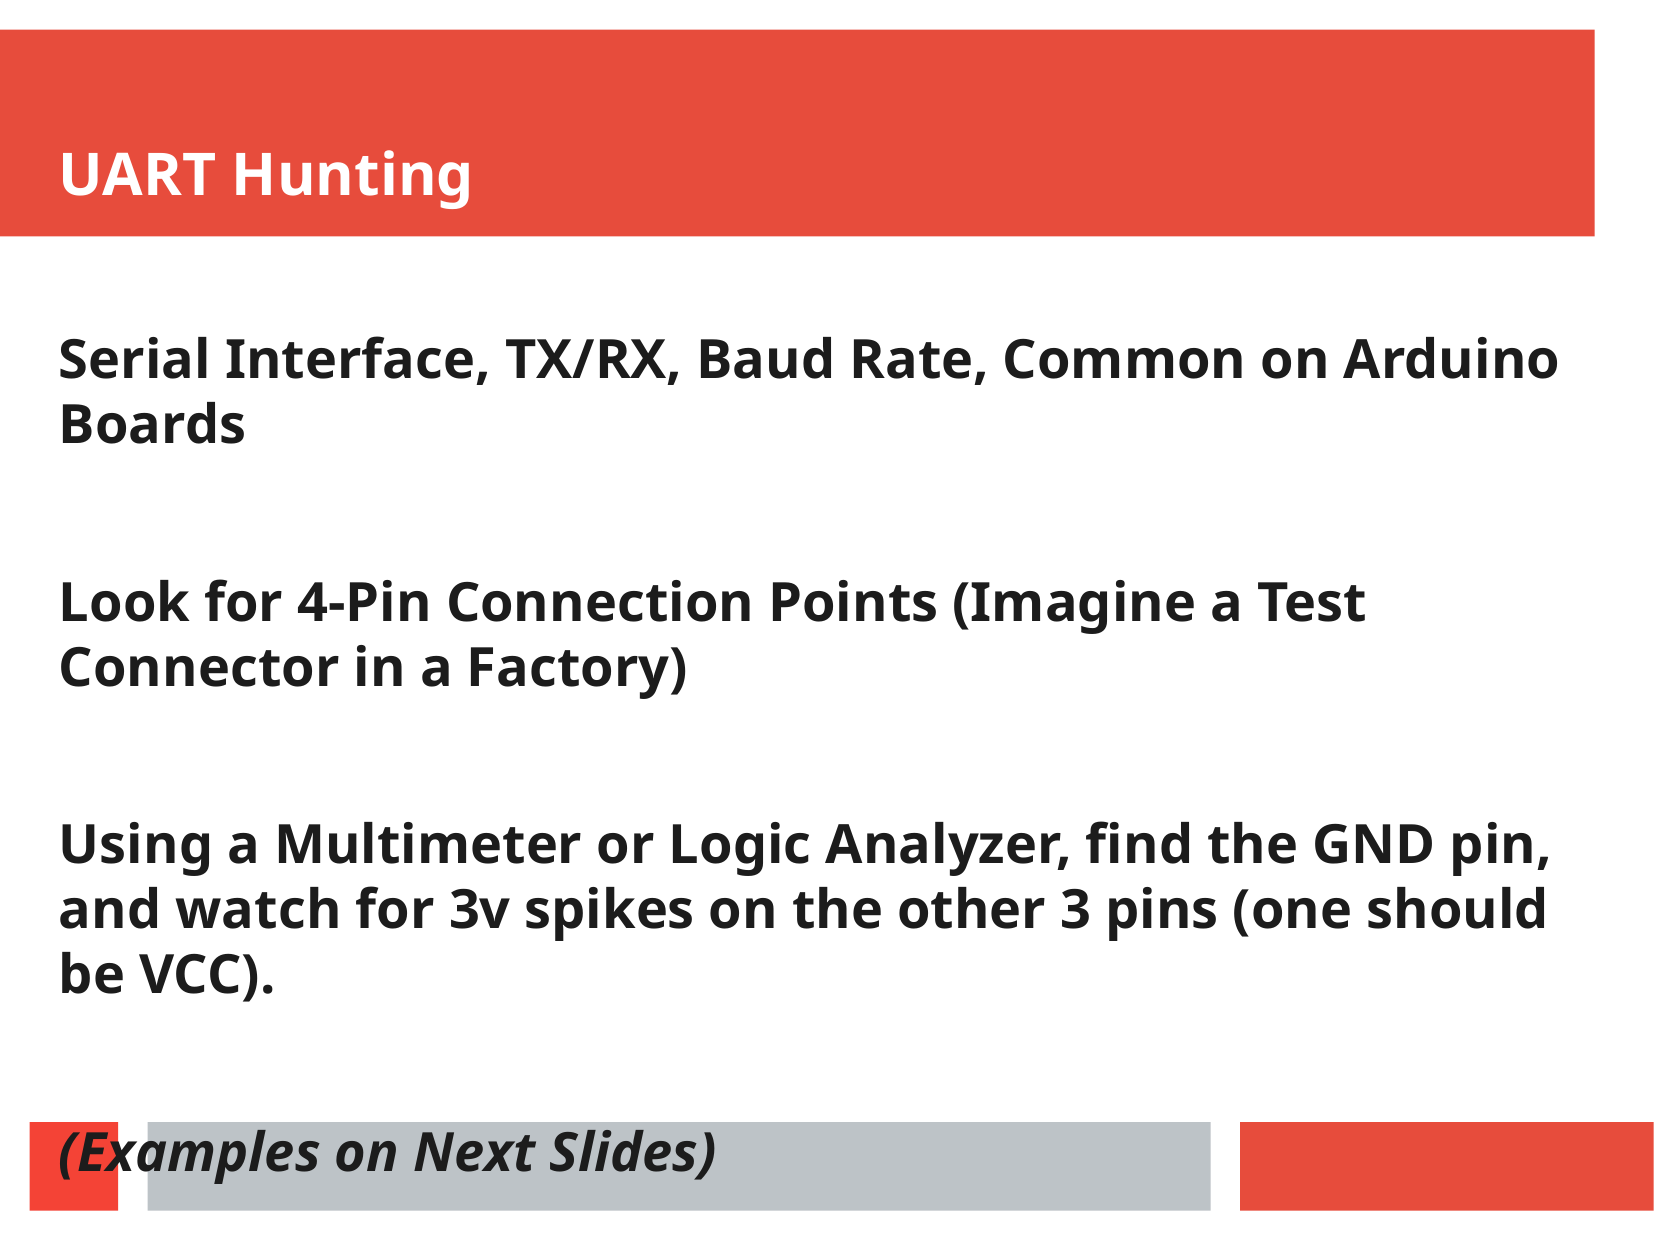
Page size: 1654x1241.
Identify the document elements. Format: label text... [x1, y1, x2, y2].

text_box UART Hunting [59, 135, 1595, 207]
text_box Serial Interface, TX/RX, Baud Rate, Common on Arduino Boards Look for 4-Pin Connection Points (Imagine a Test Connector in a Factory) Using a Multimeter or Logic Analyzer, find the GND pin, and watch for 3v spikes on the other 3 pins (one should be VCC). (Examples on Next Slides) [59, 324, 1595, 1093]
